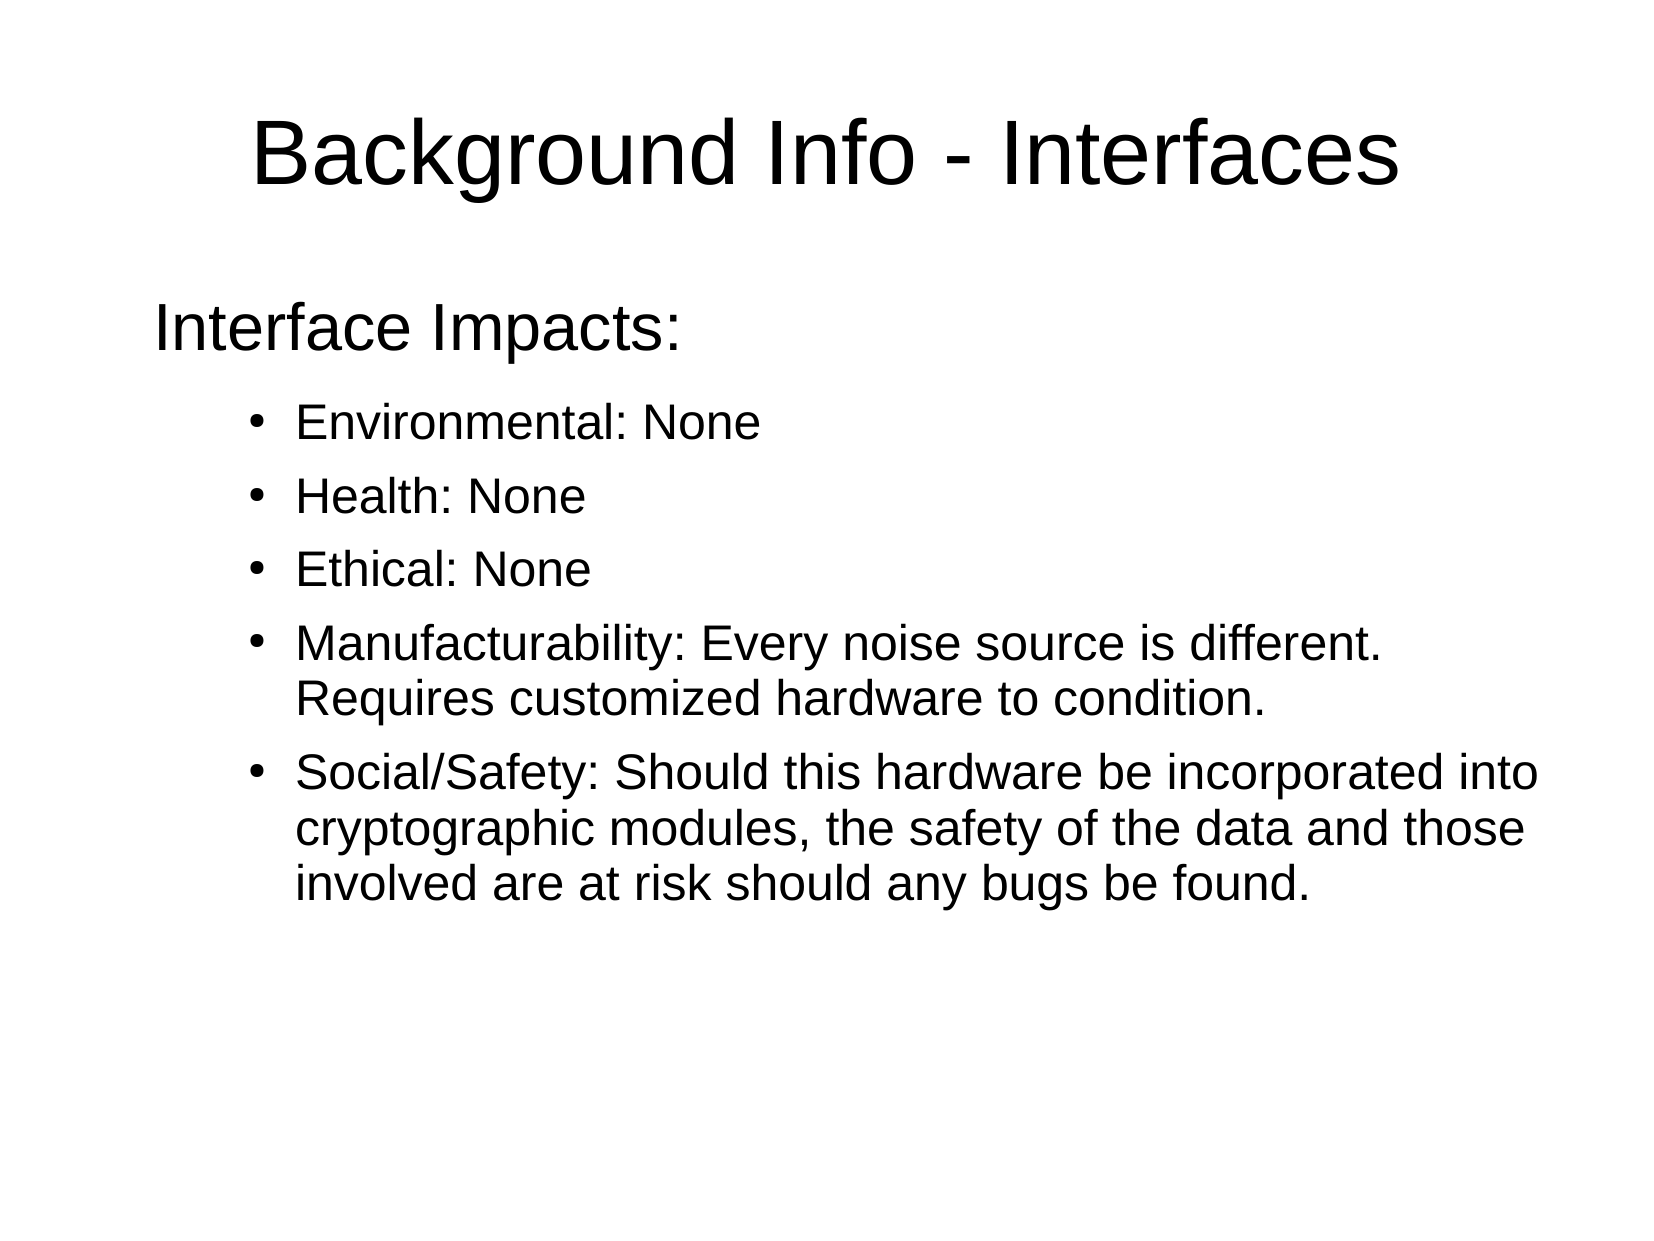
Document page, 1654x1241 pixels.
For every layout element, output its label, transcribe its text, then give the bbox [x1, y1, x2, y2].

list Interface Impacts: Environmental: None Health: None Ethical: None Manufacturability: Every noise source is different. Requires customized hardware to condition. Social/Safety: Should this hardware be incorporated into cryptographic modules, the safety of the data and those involved are at risk should any bugs be found. [82, 290, 1571, 1010]
title Background Info - Interfaces [82, 49, 1571, 257]
